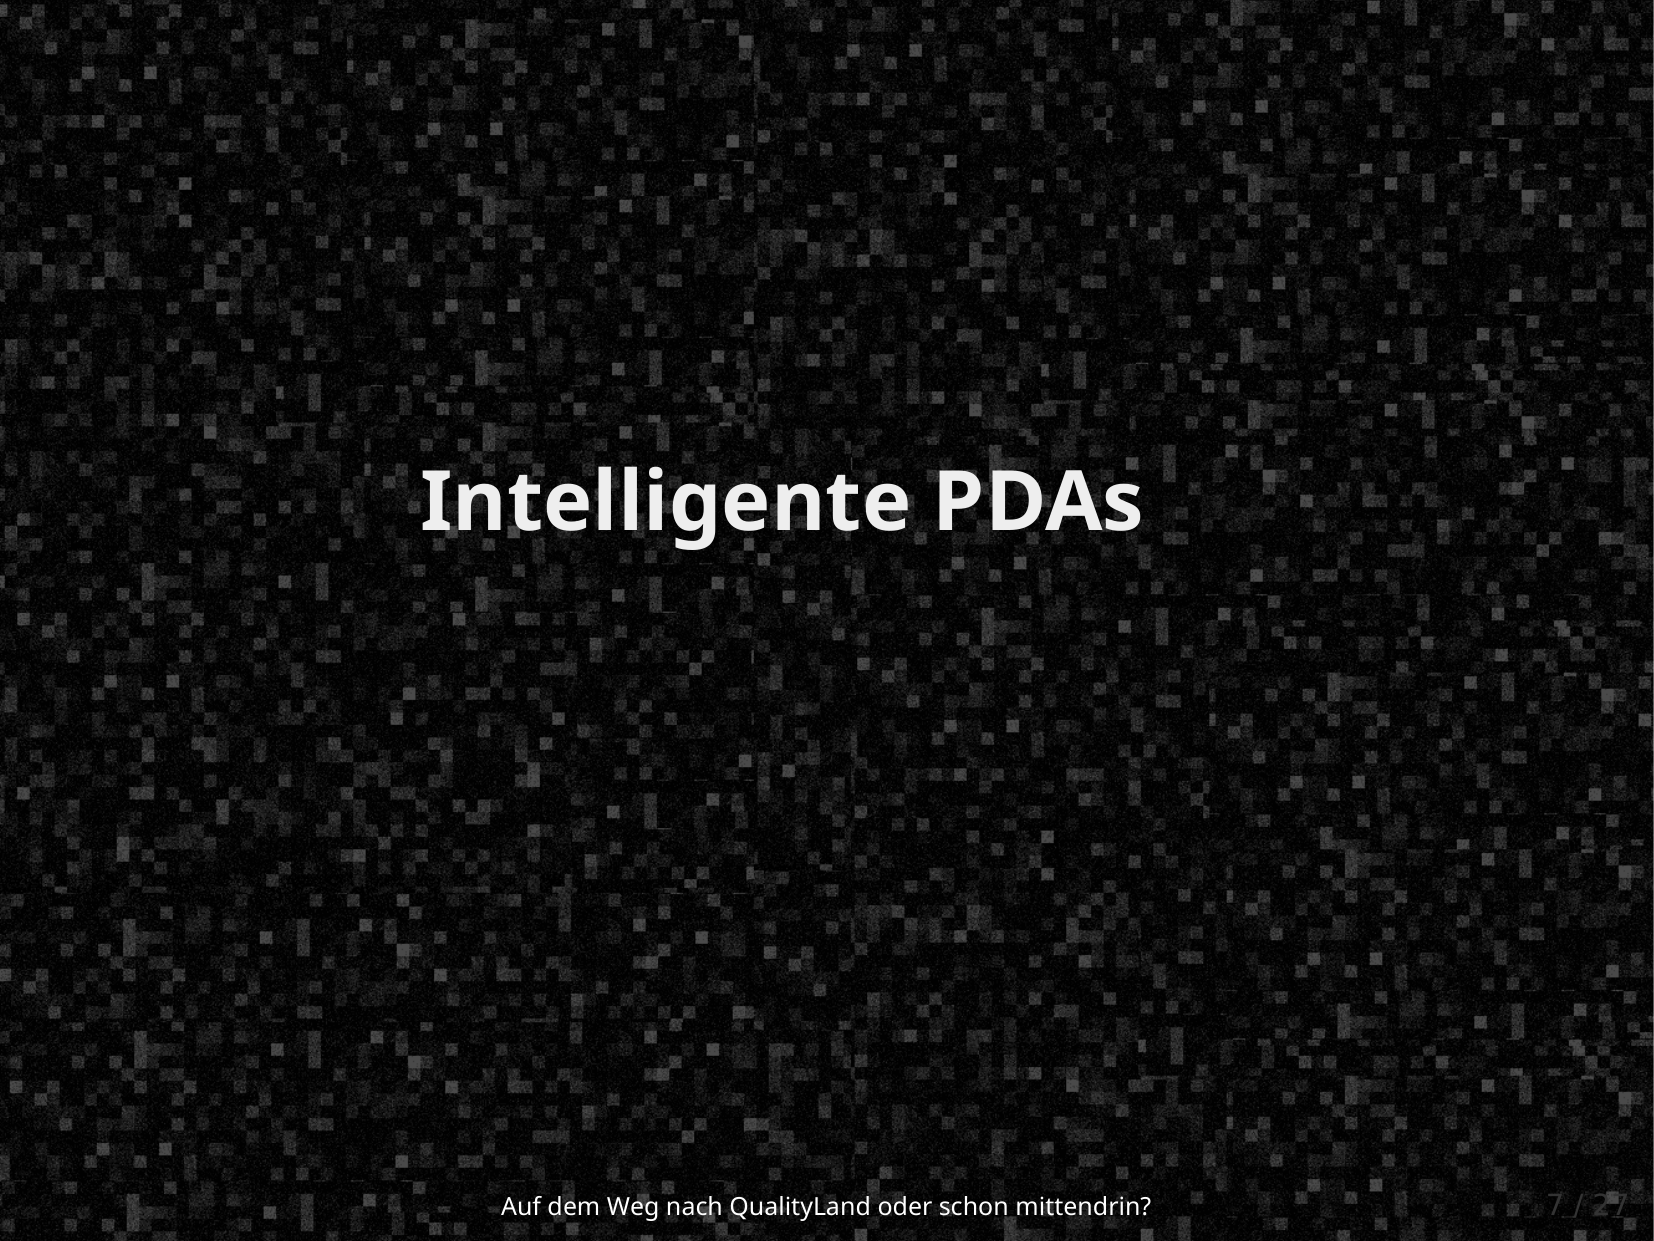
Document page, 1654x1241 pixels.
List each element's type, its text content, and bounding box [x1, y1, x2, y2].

title Intelligente PDAs [88, 442, 1477, 553]
picture [0, 0, 1654, 1241]
